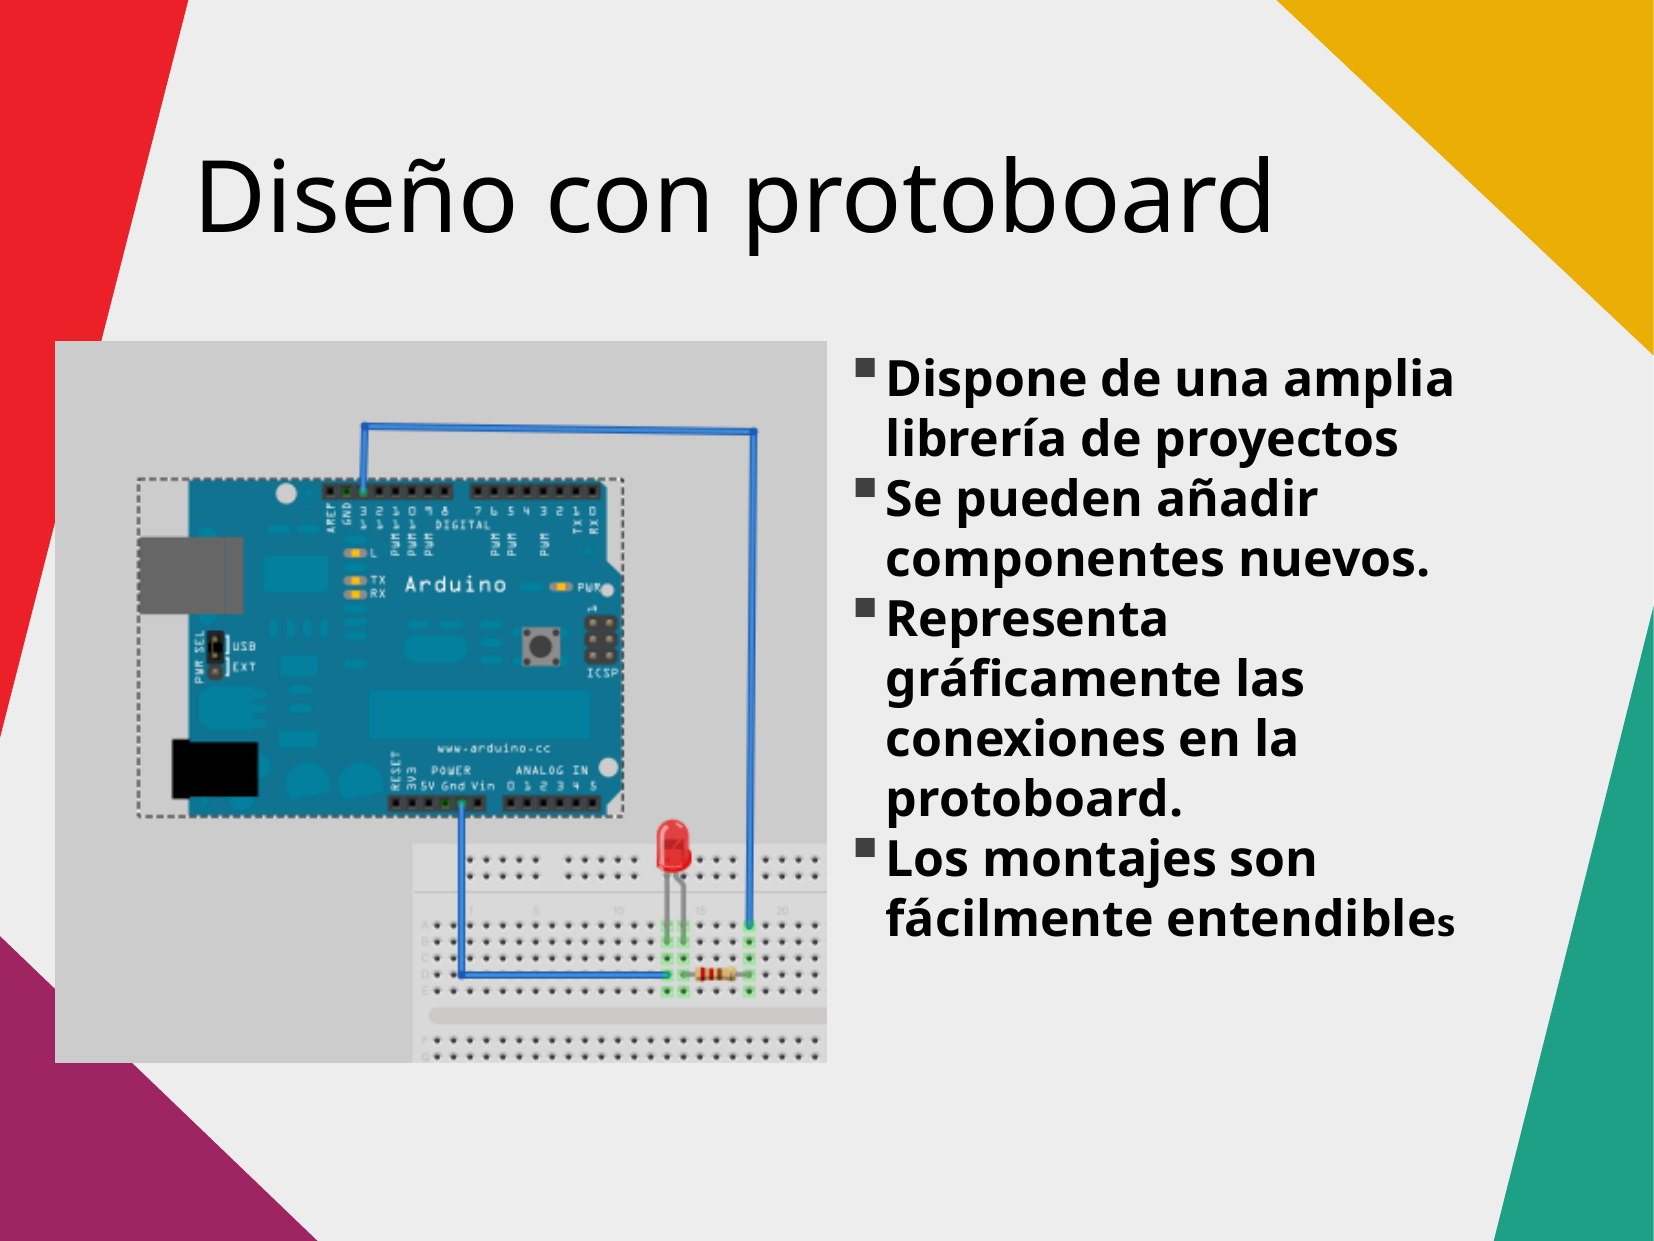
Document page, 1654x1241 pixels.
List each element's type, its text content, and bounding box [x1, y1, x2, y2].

picture [55, 341, 827, 1063]
text_box Dispone de una amplia librería de proyectos Se pueden añadir componentes nuevos. Representa gráficamente las conexiones en la protoboard. Los montajes son fácilmente entendibles [842, 289, 1513, 1108]
text_box Diseño con protoboard [134, 40, 1595, 260]
